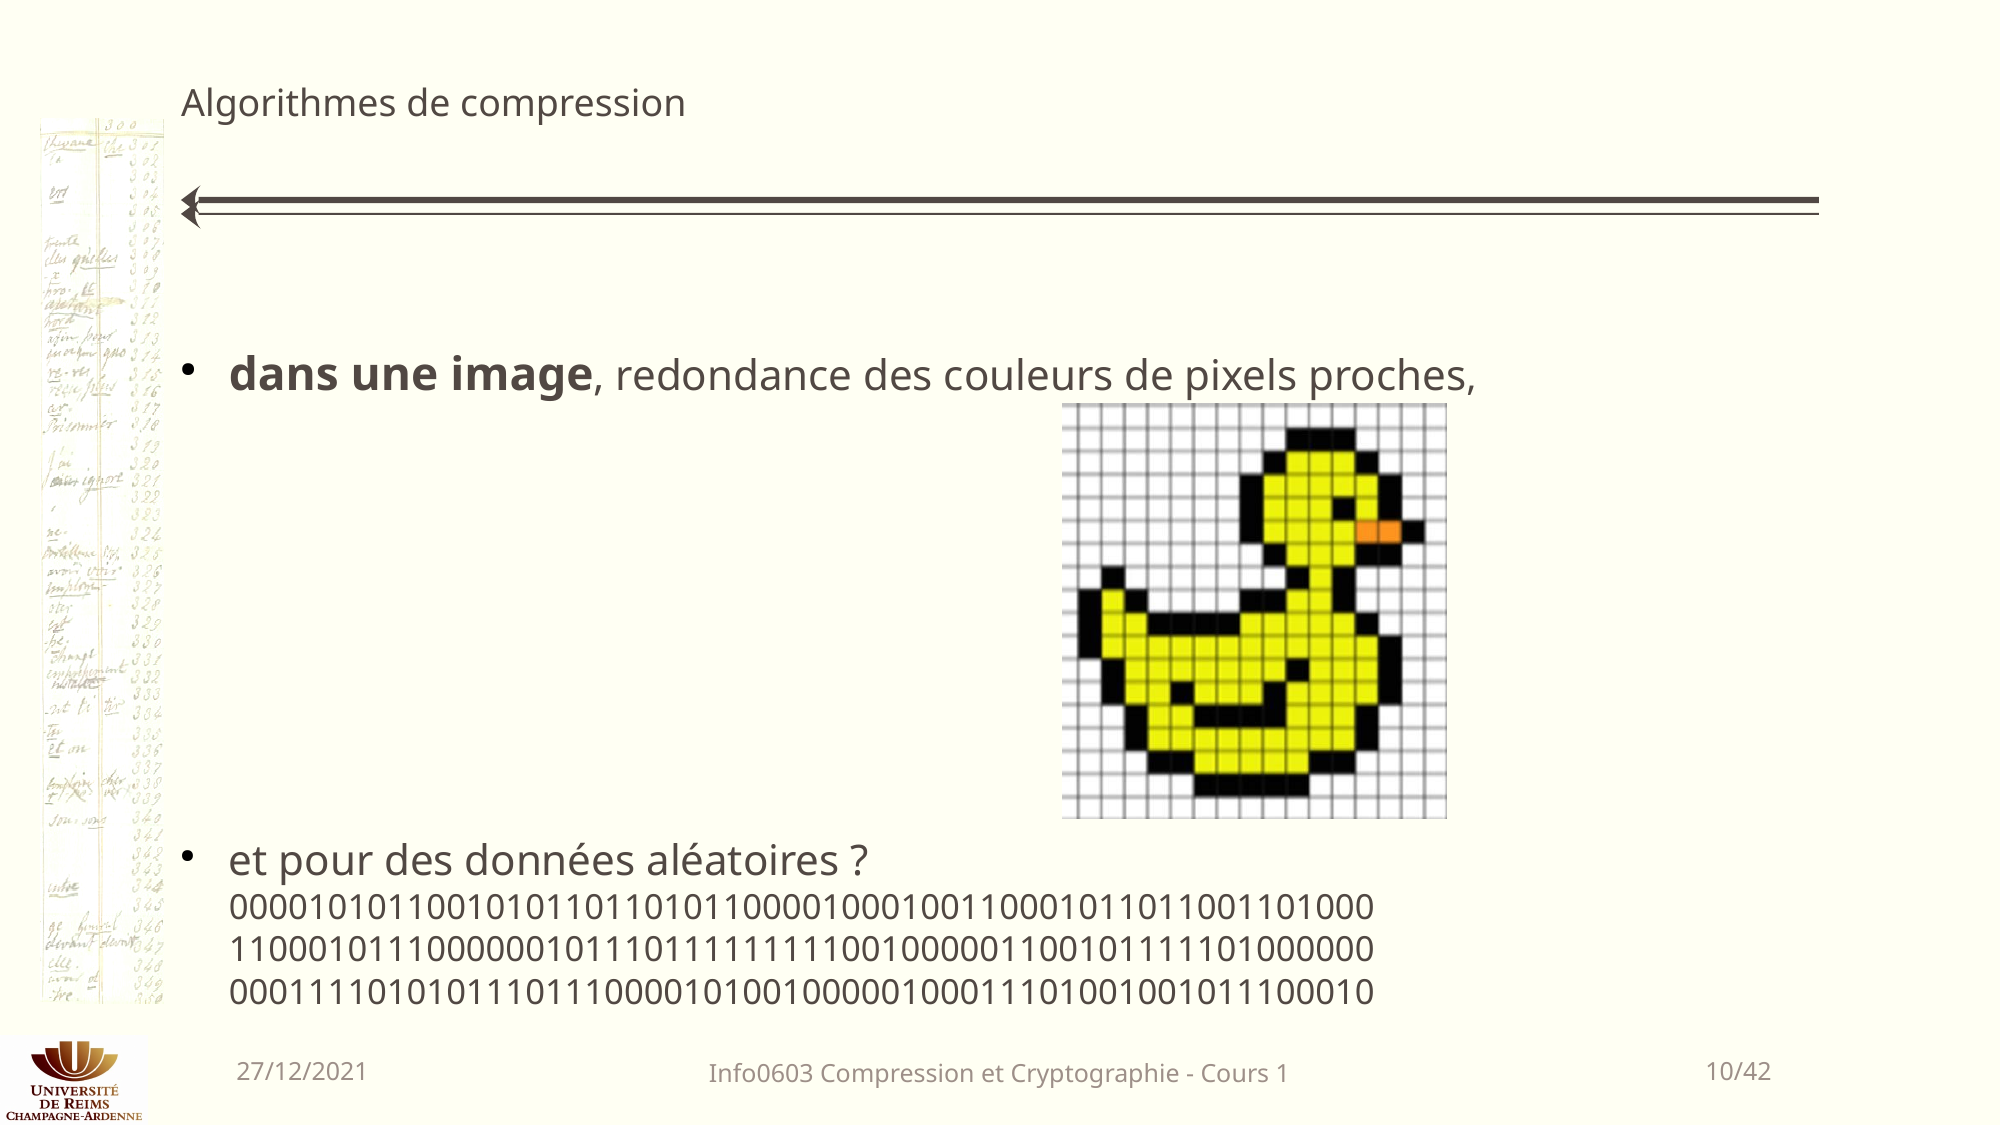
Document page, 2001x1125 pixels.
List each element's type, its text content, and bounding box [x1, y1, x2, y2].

title Algorithmes de compression [180, 12, 1819, 193]
picture [1062, 403, 1447, 819]
list dans une image, redondance des couleurs de pixels proches, et pour des données aléatoires ? 0000101011001010110110101100001000100110001011011001101000 1100010111000000101110111111111001000001100101111101000000 0001111010101110111000010100100000100011101001001011100010 [163, 265, 1802, 1016]
picture [40, 118, 164, 1004]
picture [0, 1035, 148, 1125]
